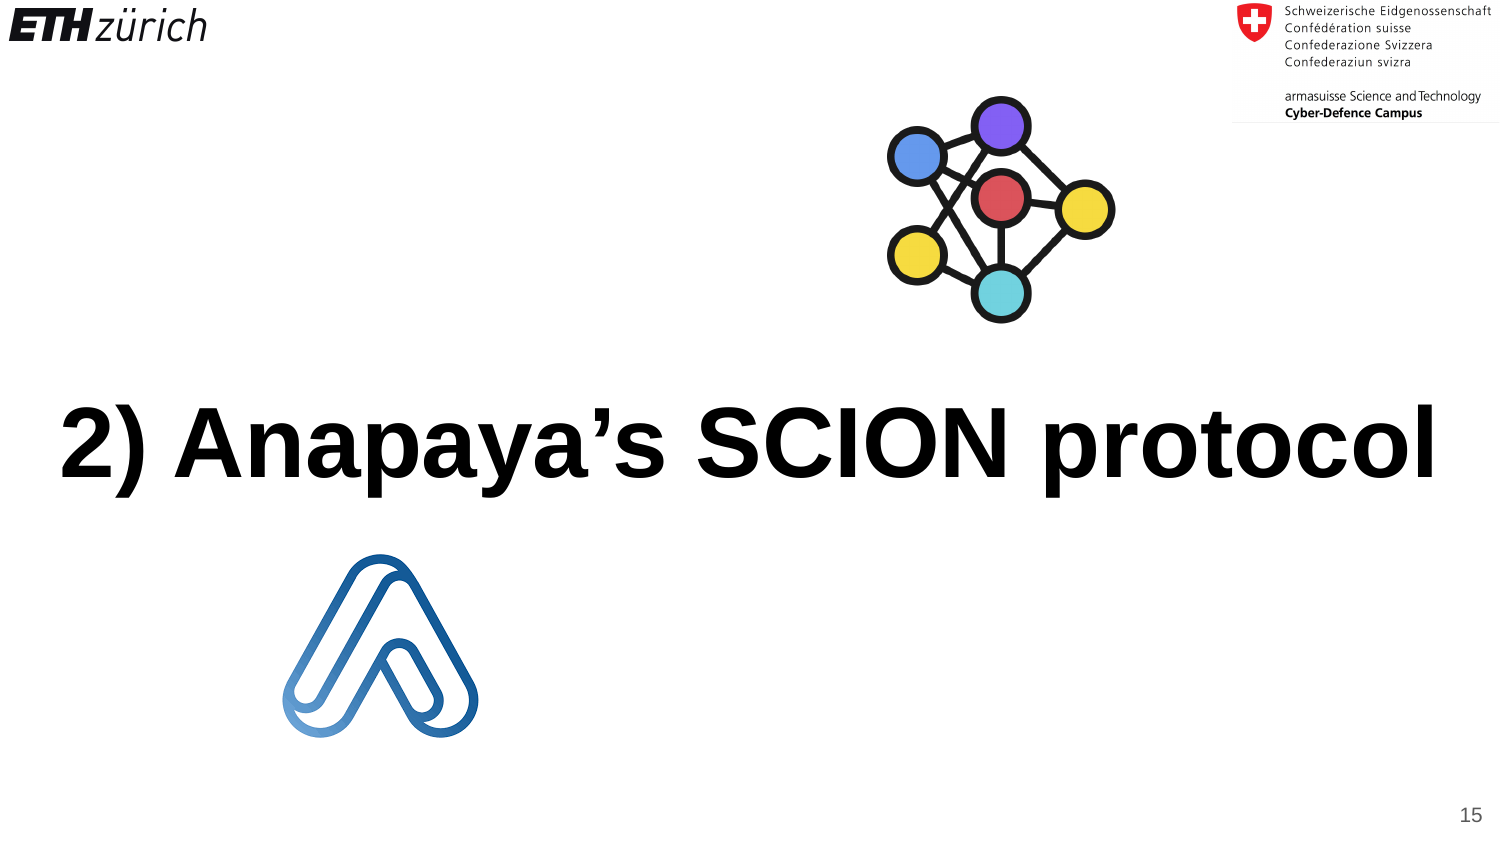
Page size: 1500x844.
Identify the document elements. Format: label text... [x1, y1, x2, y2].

text_box 2) Anapaya’s SCION protocol [0, 236, 1500, 650]
picture [1232, 0, 1500, 123]
picture [879, 88, 1123, 331]
picture [268, 534, 493, 759]
picture [8, 8, 207, 42]
